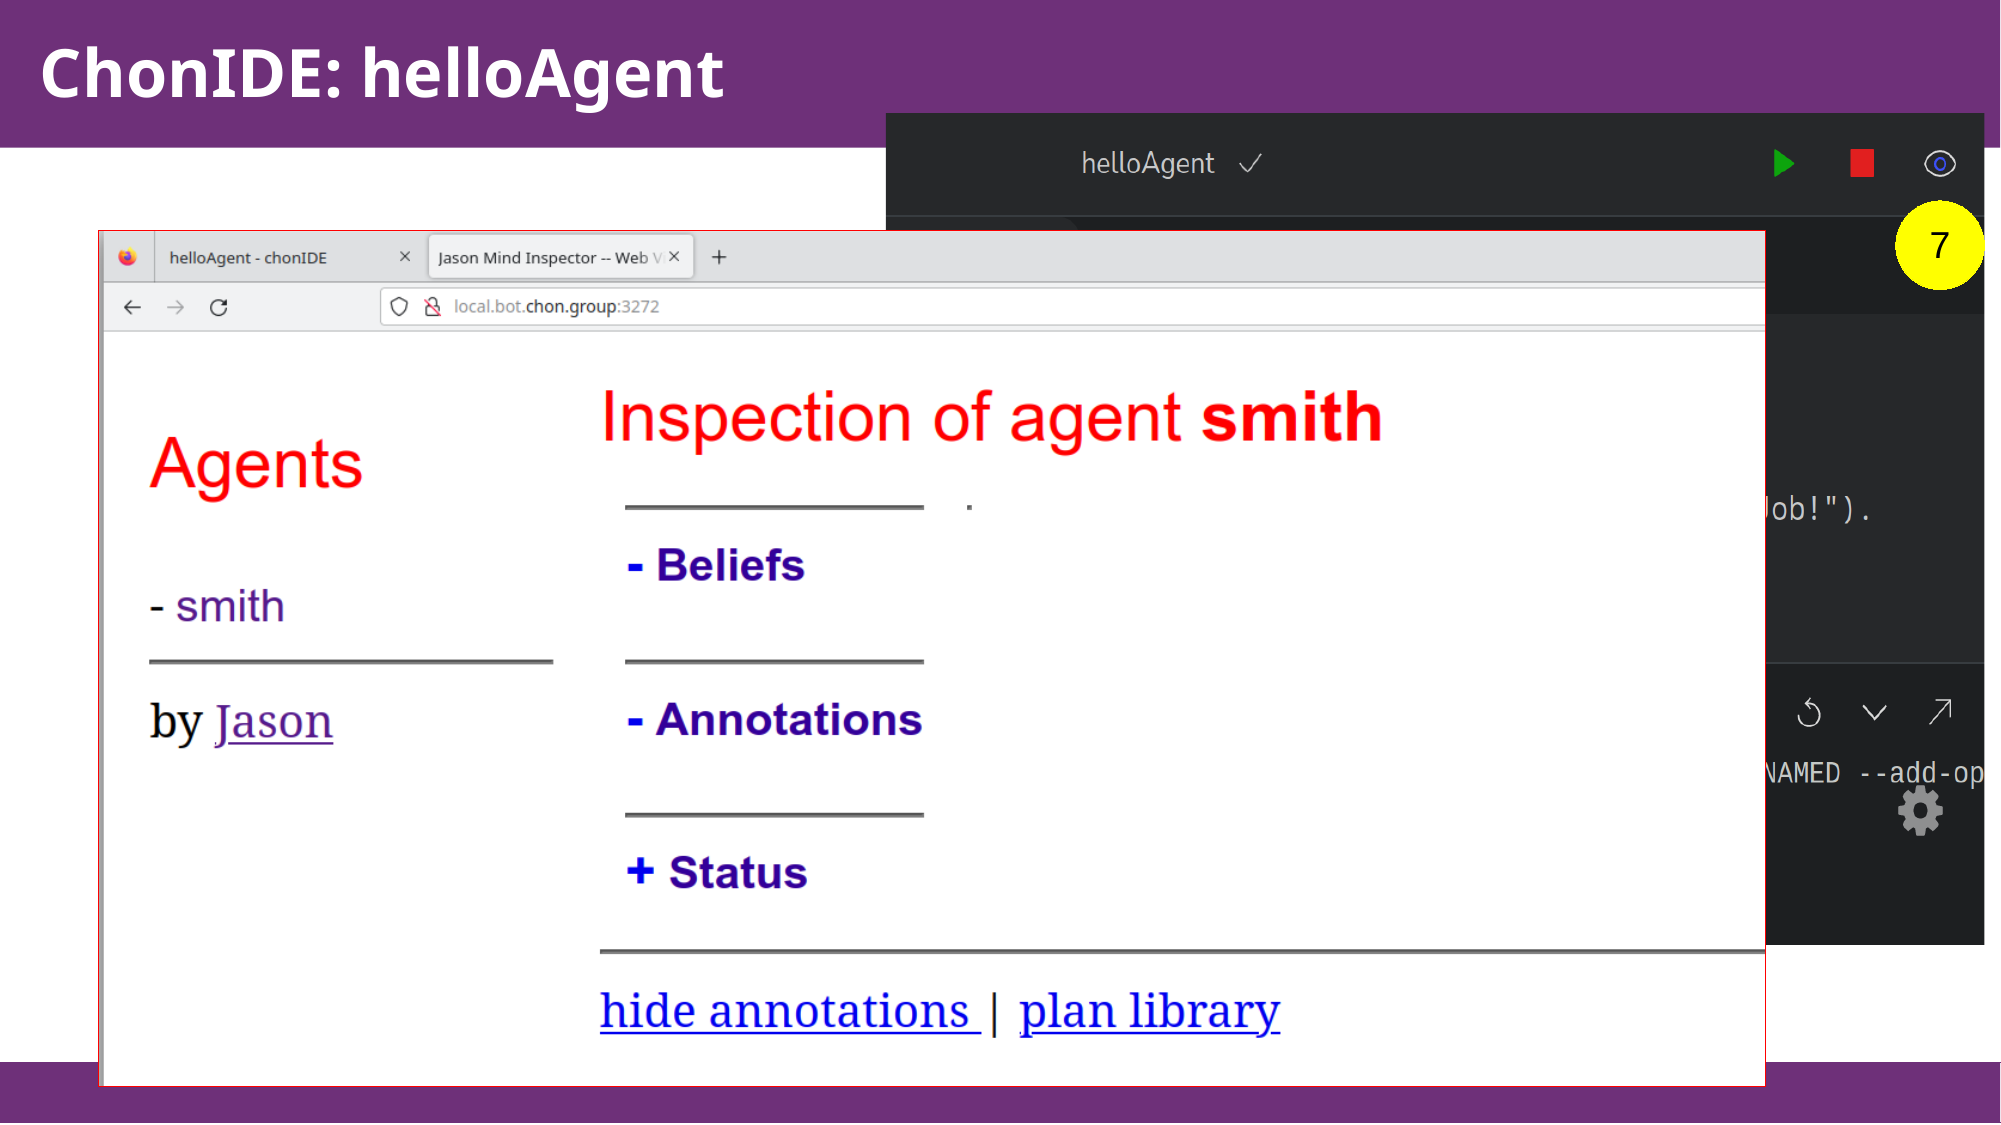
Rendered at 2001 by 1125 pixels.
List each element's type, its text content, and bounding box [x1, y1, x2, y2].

text_box ChonIDE: helloAgent [25, 23, 1998, 116]
picture [98, 116, 1985, 1087]
text_box 7 [1895, 200, 1985, 290]
